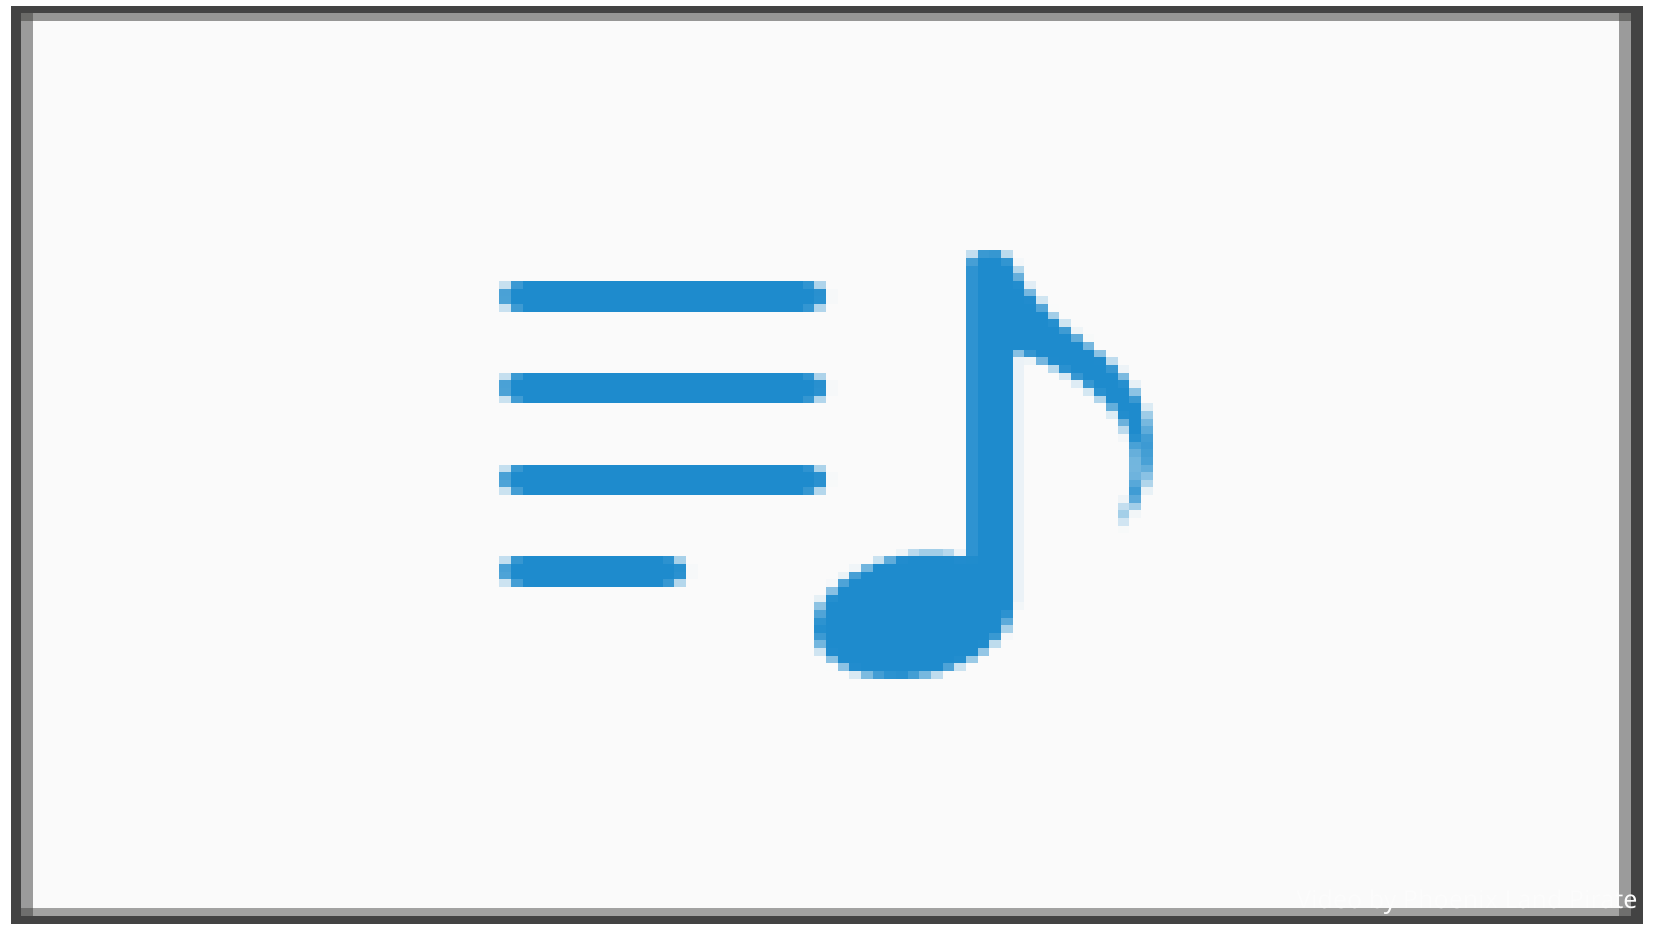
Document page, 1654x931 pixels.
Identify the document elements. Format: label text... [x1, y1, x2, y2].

text_box [9, 5, 1644, 925]
text_box Video by Phoenix Land Pirate [1281, 874, 1642, 917]
